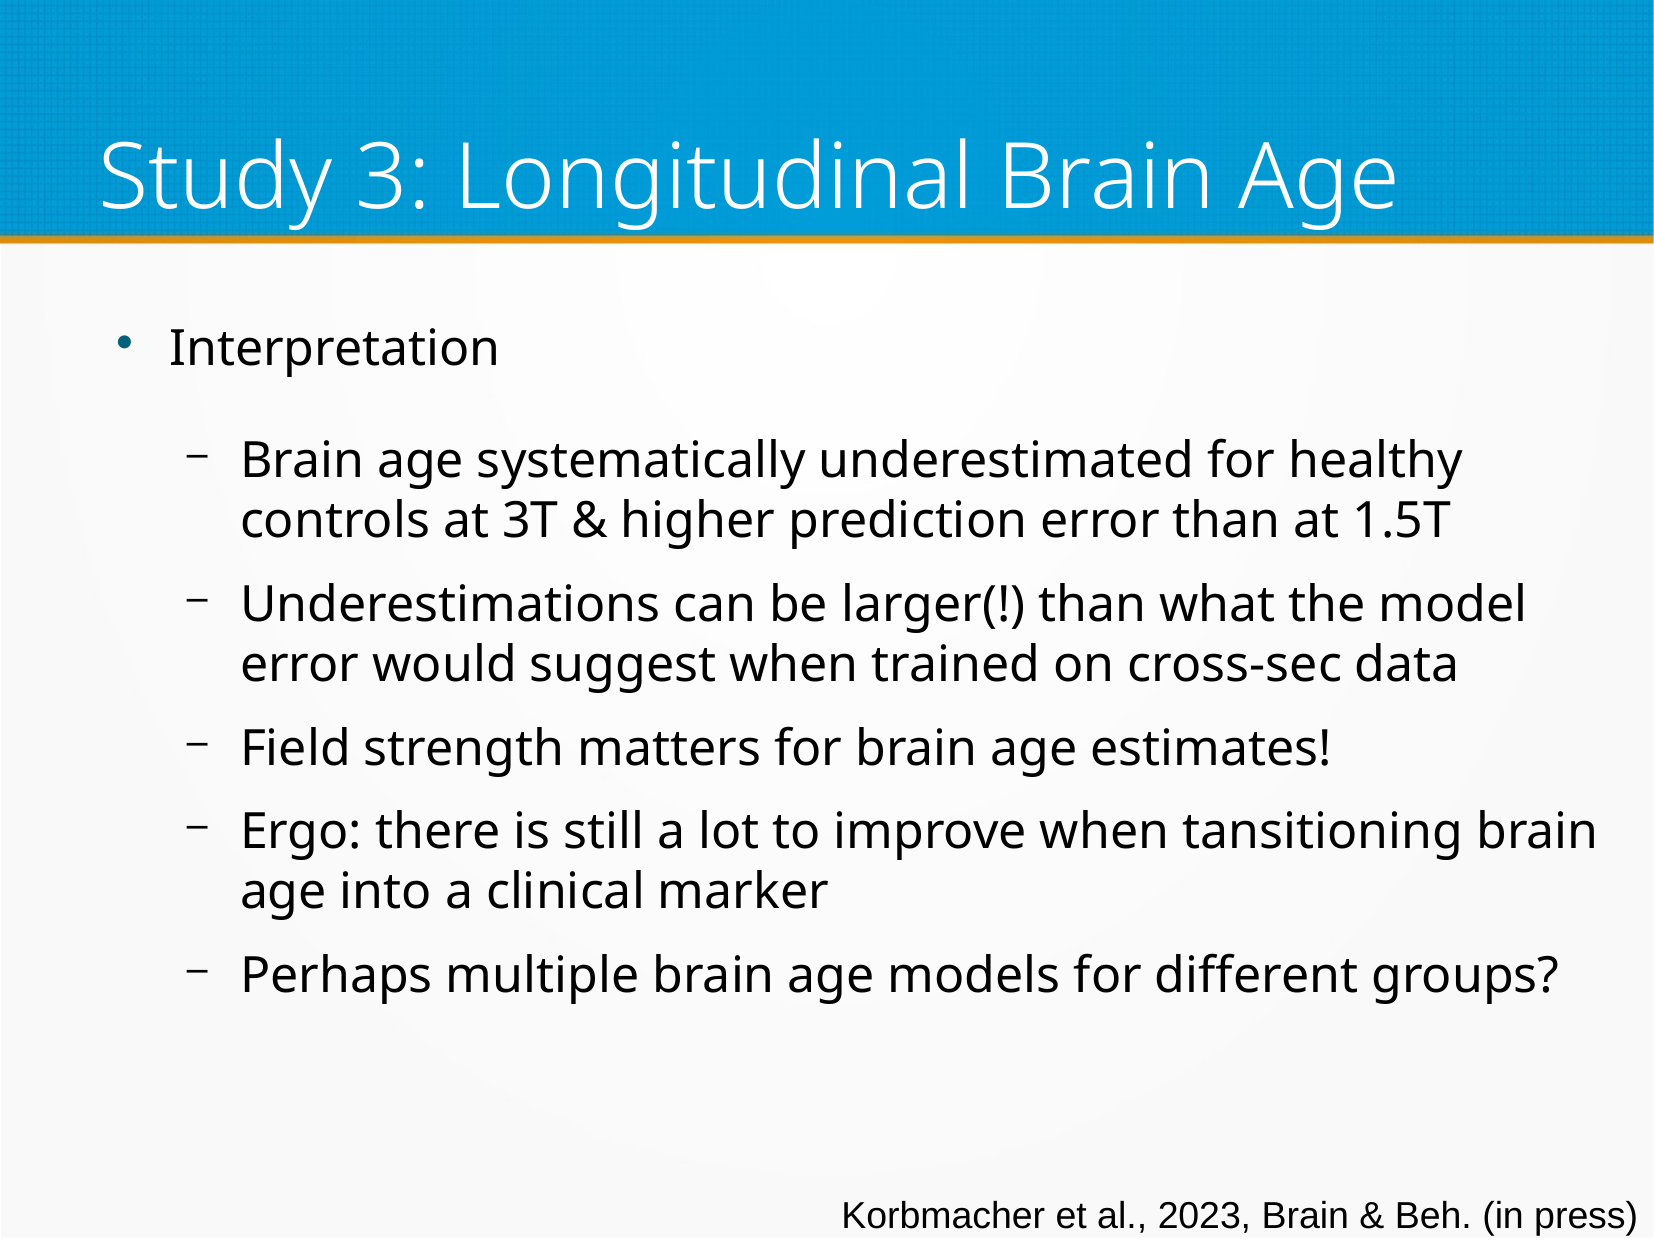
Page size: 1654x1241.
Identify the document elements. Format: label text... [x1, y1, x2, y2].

list Interpretation Brain age systematically underestimated for healthy controls at 3T & higher prediction error than at 1.5T Underestimations can be larger(!) than what the model error would suggest when trained on cross-sec data Field strength matters for brain age estimates! Ergo: there is still a lot to improve when tansitioning brain age into a clinical marker Perhaps multiple brain age models for different groups? [98, 315, 1654, 1080]
picture [0, 233, 1654, 1241]
text_box Korbmacher et al., 2023, Brain & Beh. (in press) [826, 1183, 1654, 1240]
title Study 3: Longitudinal Brain Age [98, 19, 1654, 227]
